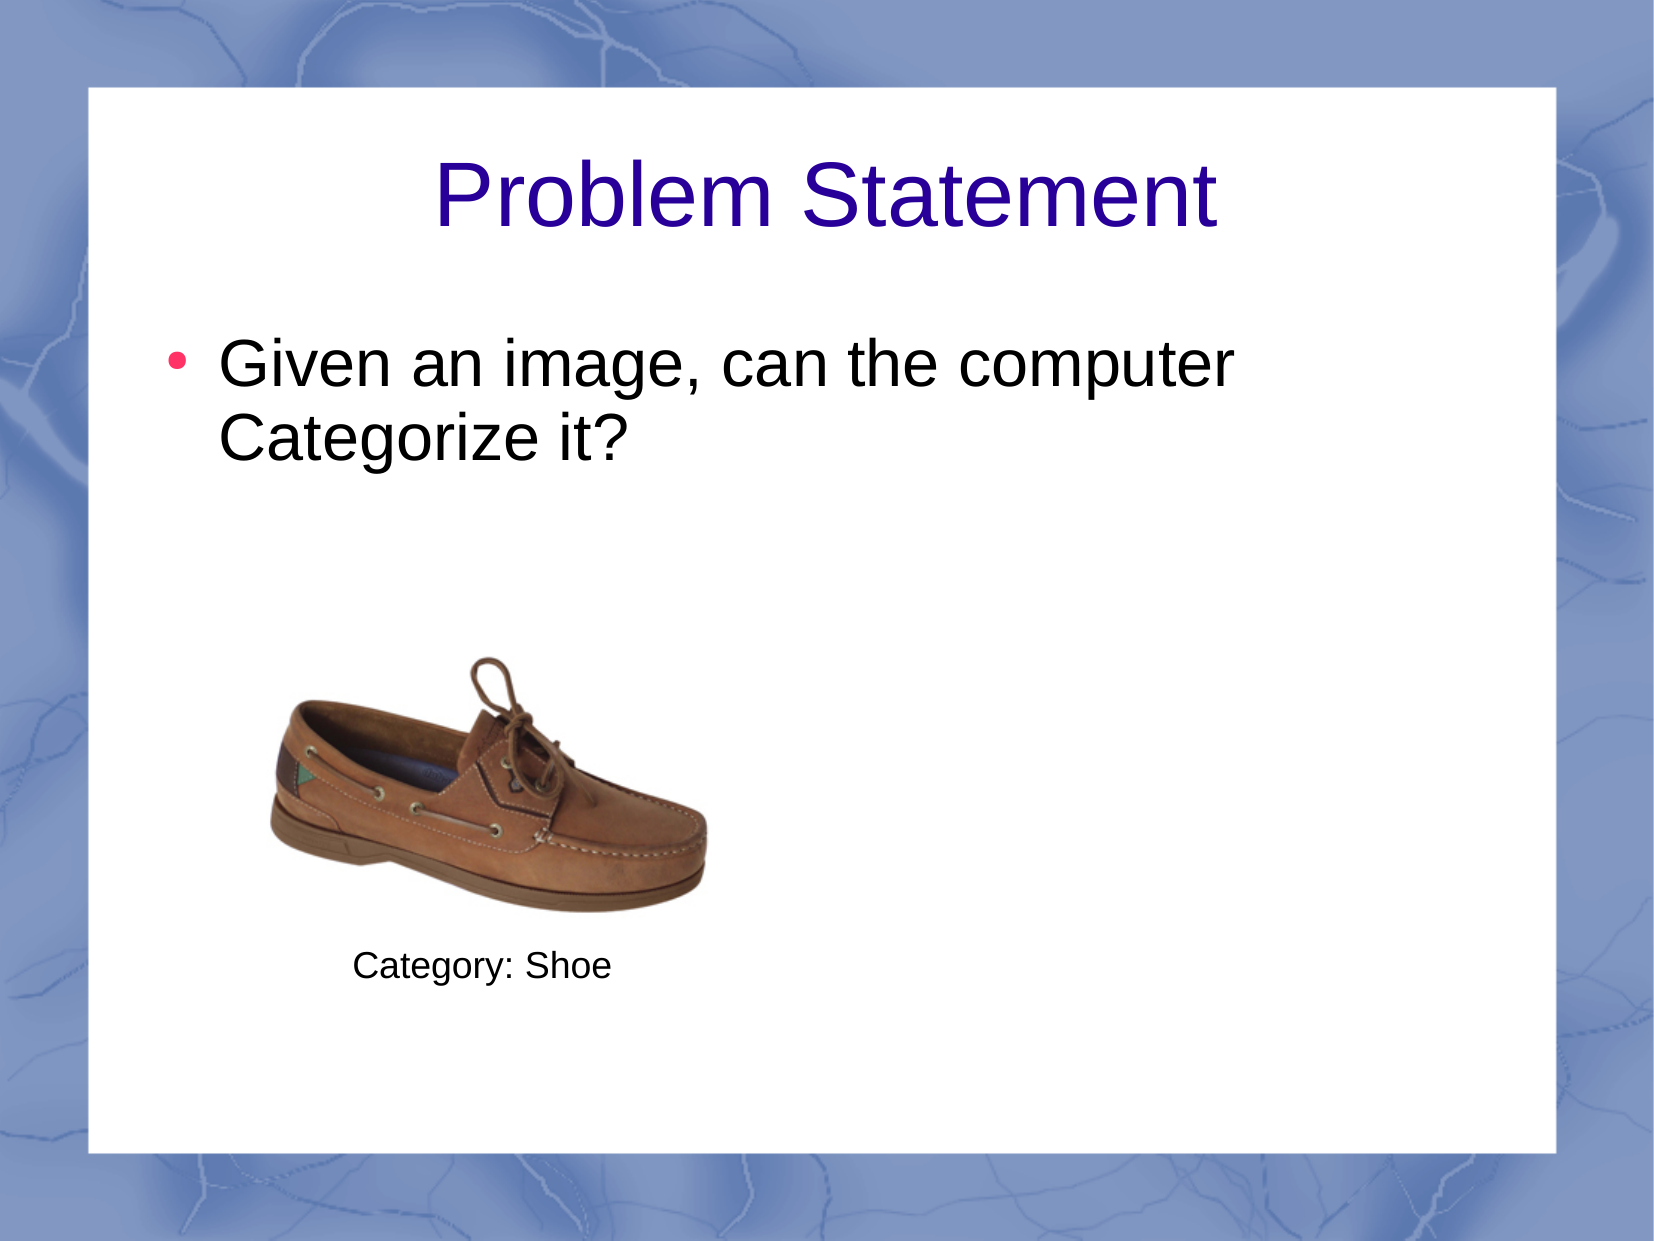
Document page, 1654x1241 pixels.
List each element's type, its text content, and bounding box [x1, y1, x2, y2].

picture [0, 0, 1654, 1241]
list Given an image, can the computer Categorize it? [147, 325, 1506, 996]
title Problem Statement [118, 98, 1536, 291]
text_box Category: Shoe [337, 937, 751, 995]
